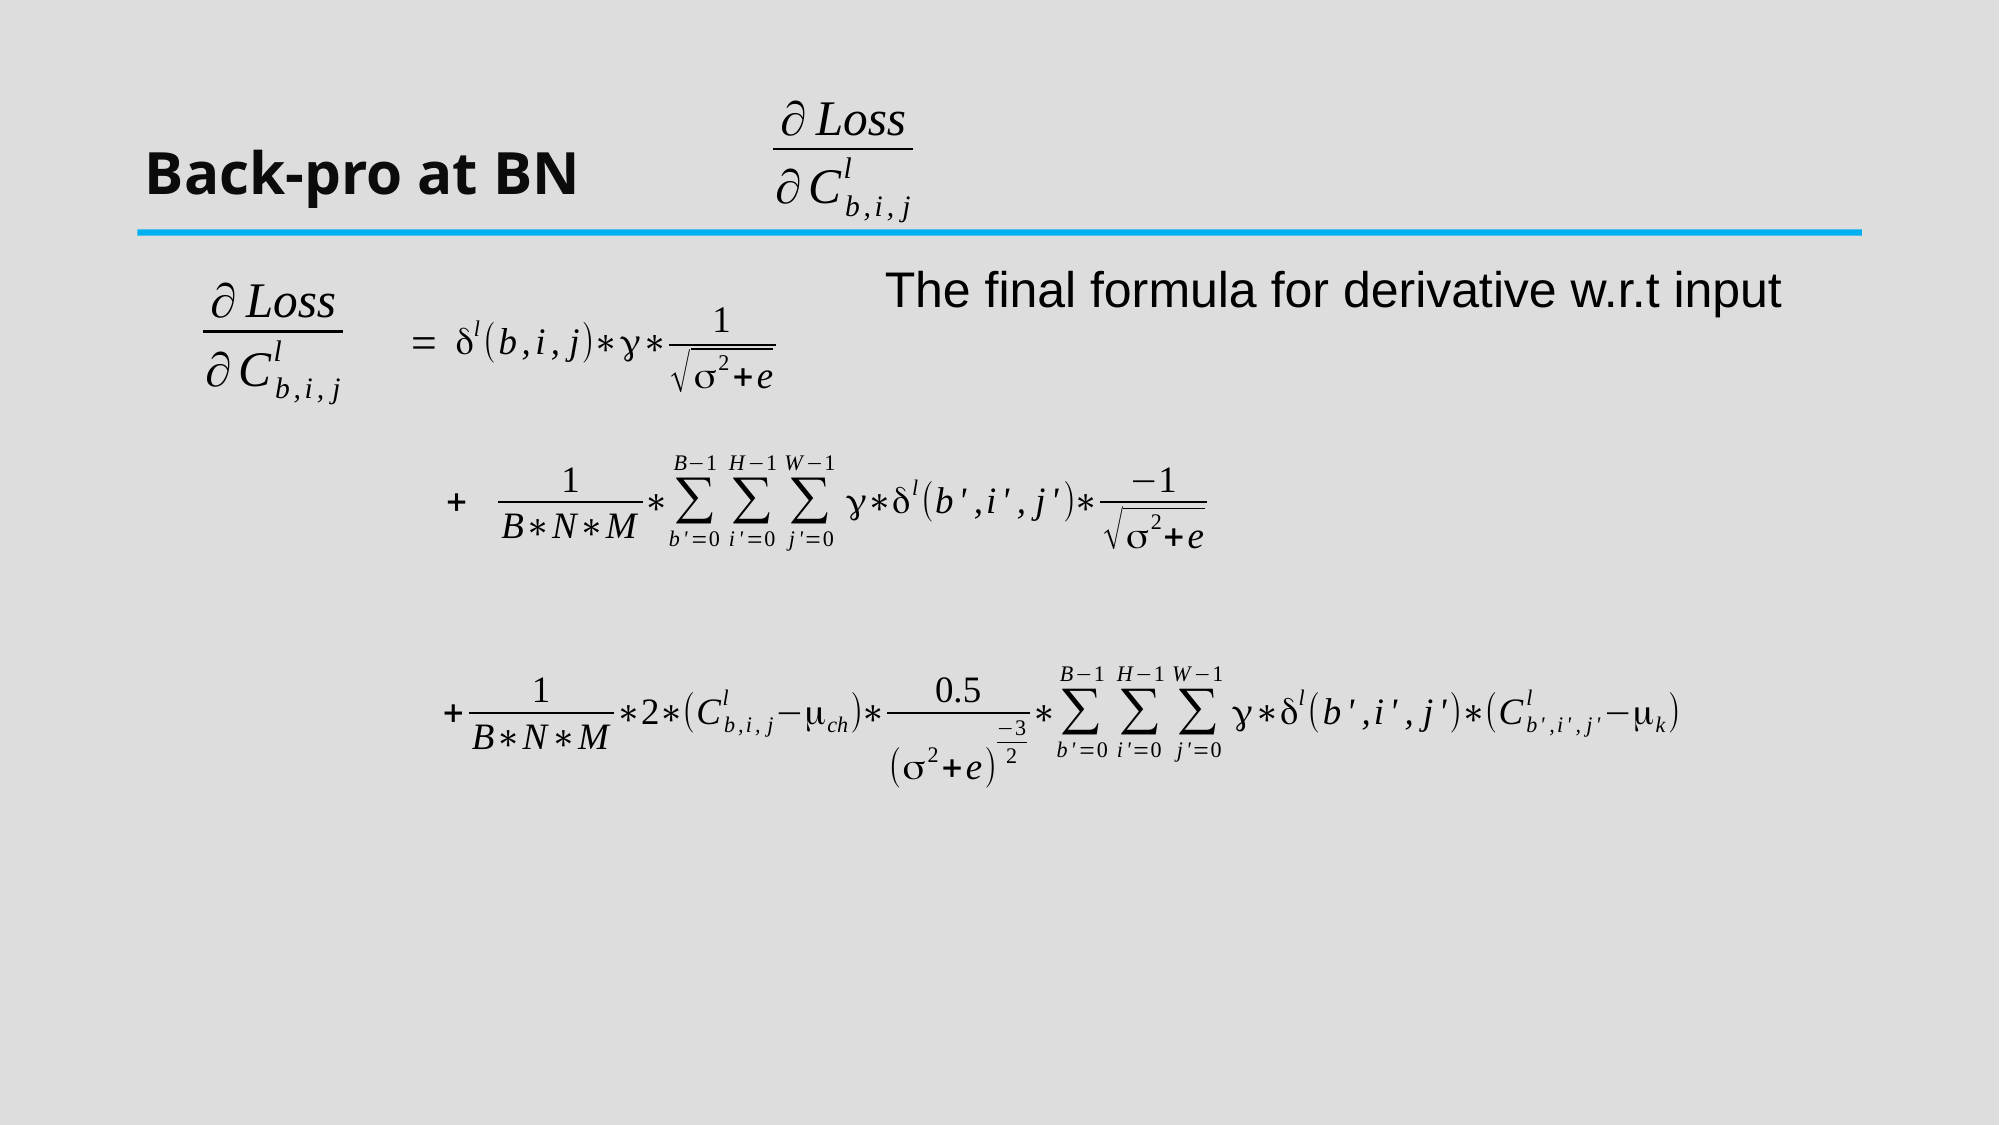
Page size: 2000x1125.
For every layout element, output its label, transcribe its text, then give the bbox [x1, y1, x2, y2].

chart [431, 660, 1687, 791]
chart [765, 90, 922, 223]
chart [395, 299, 784, 398]
chart [435, 450, 1216, 556]
text_box The final formula for derivative w.r.t input [870, 254, 1846, 382]
chart [195, 272, 352, 405]
title Back-pro at BN [137, 108, 1863, 233]
